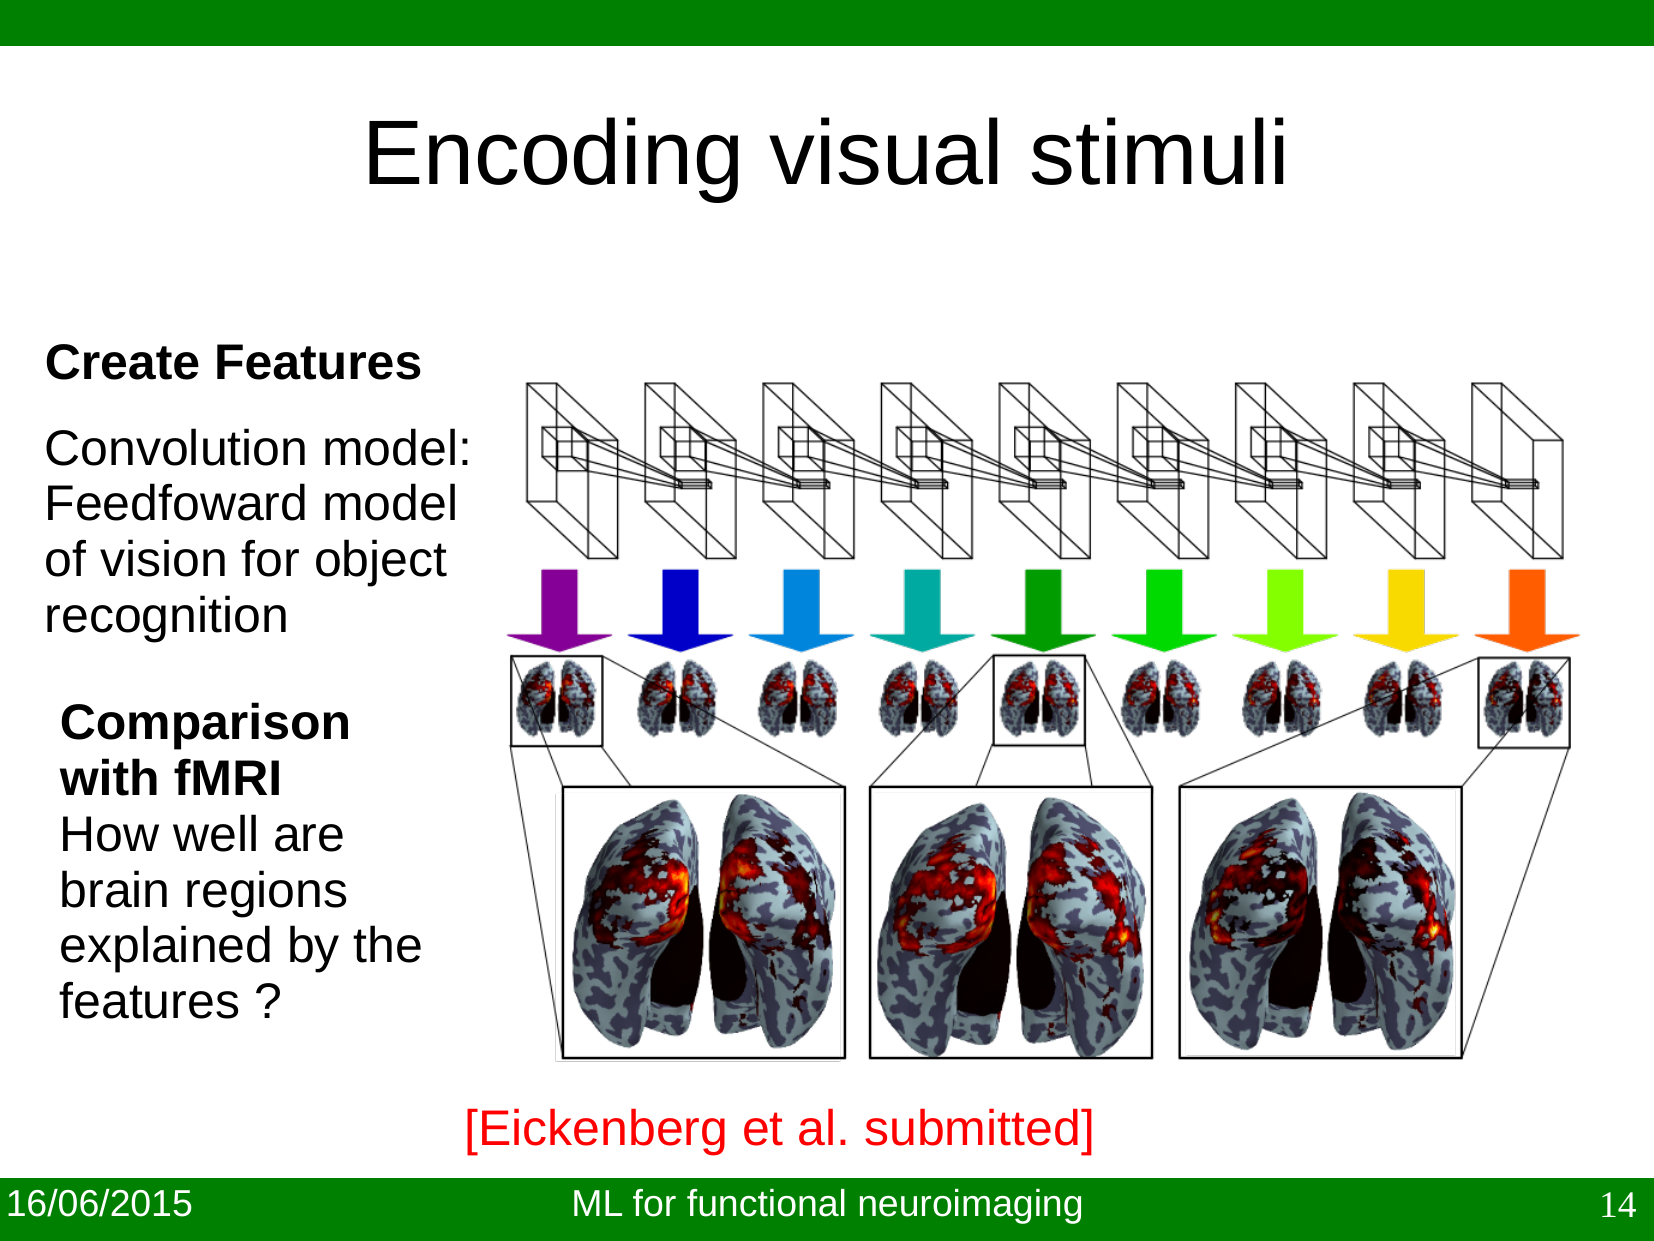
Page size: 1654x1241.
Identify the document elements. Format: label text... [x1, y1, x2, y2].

text_box Create Features Convolution model: Feedfoward model of vision for object recognition [30, 326, 511, 654]
title Encoding visual stimuli [82, 49, 1571, 257]
text_box Comparison with fMRI How well are brain regions explained by the features ? [45, 687, 481, 1040]
picture [443, 373, 1643, 1093]
text_box [Eickenberg et al. submitted] [450, 1092, 1111, 1164]
